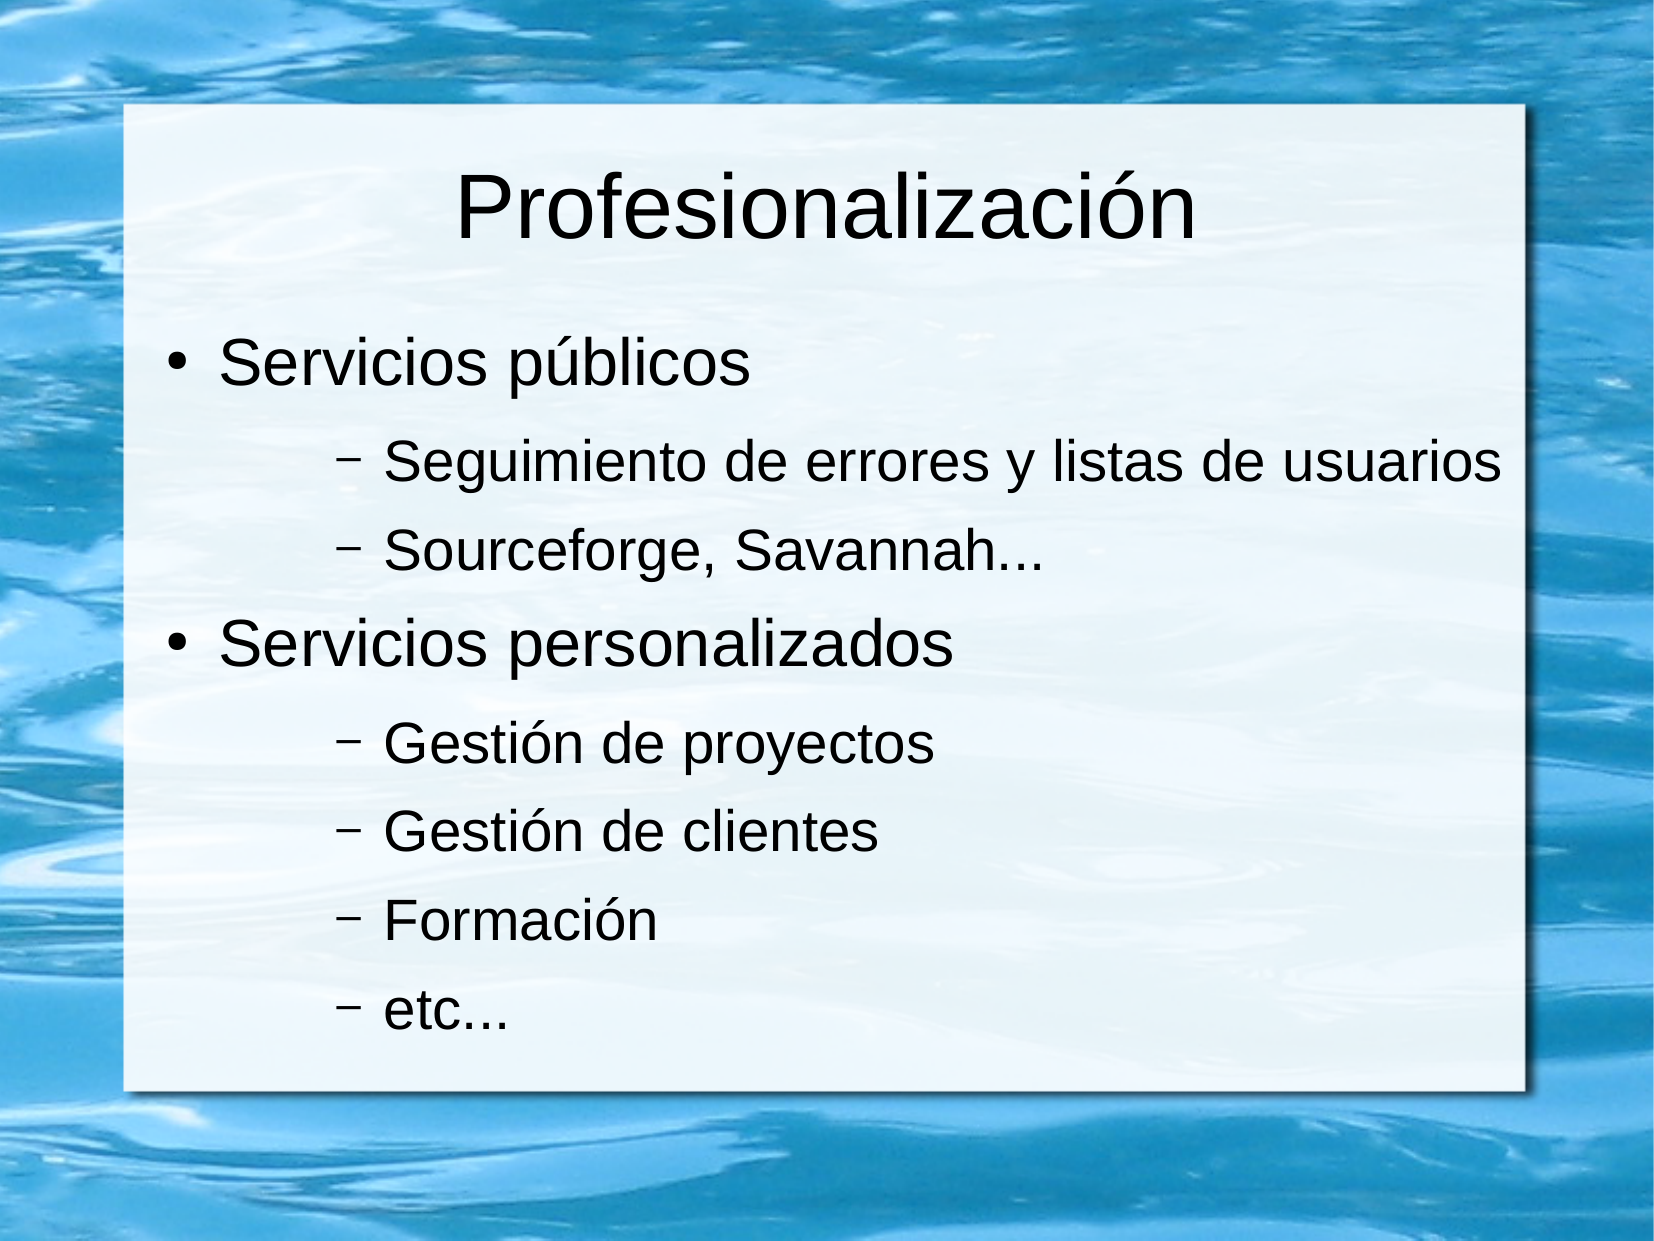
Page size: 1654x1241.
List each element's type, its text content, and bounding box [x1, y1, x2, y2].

picture [0, 0, 1654, 1241]
list Servicios públicos Seguimiento de errores y listas de usuarios Sourceforge, Savannah... Servicios personalizados Gestión de proyectos Gestión de clientes Formación etc... [147, 324, 1506, 1129]
title Profesionalización [147, 125, 1506, 288]
